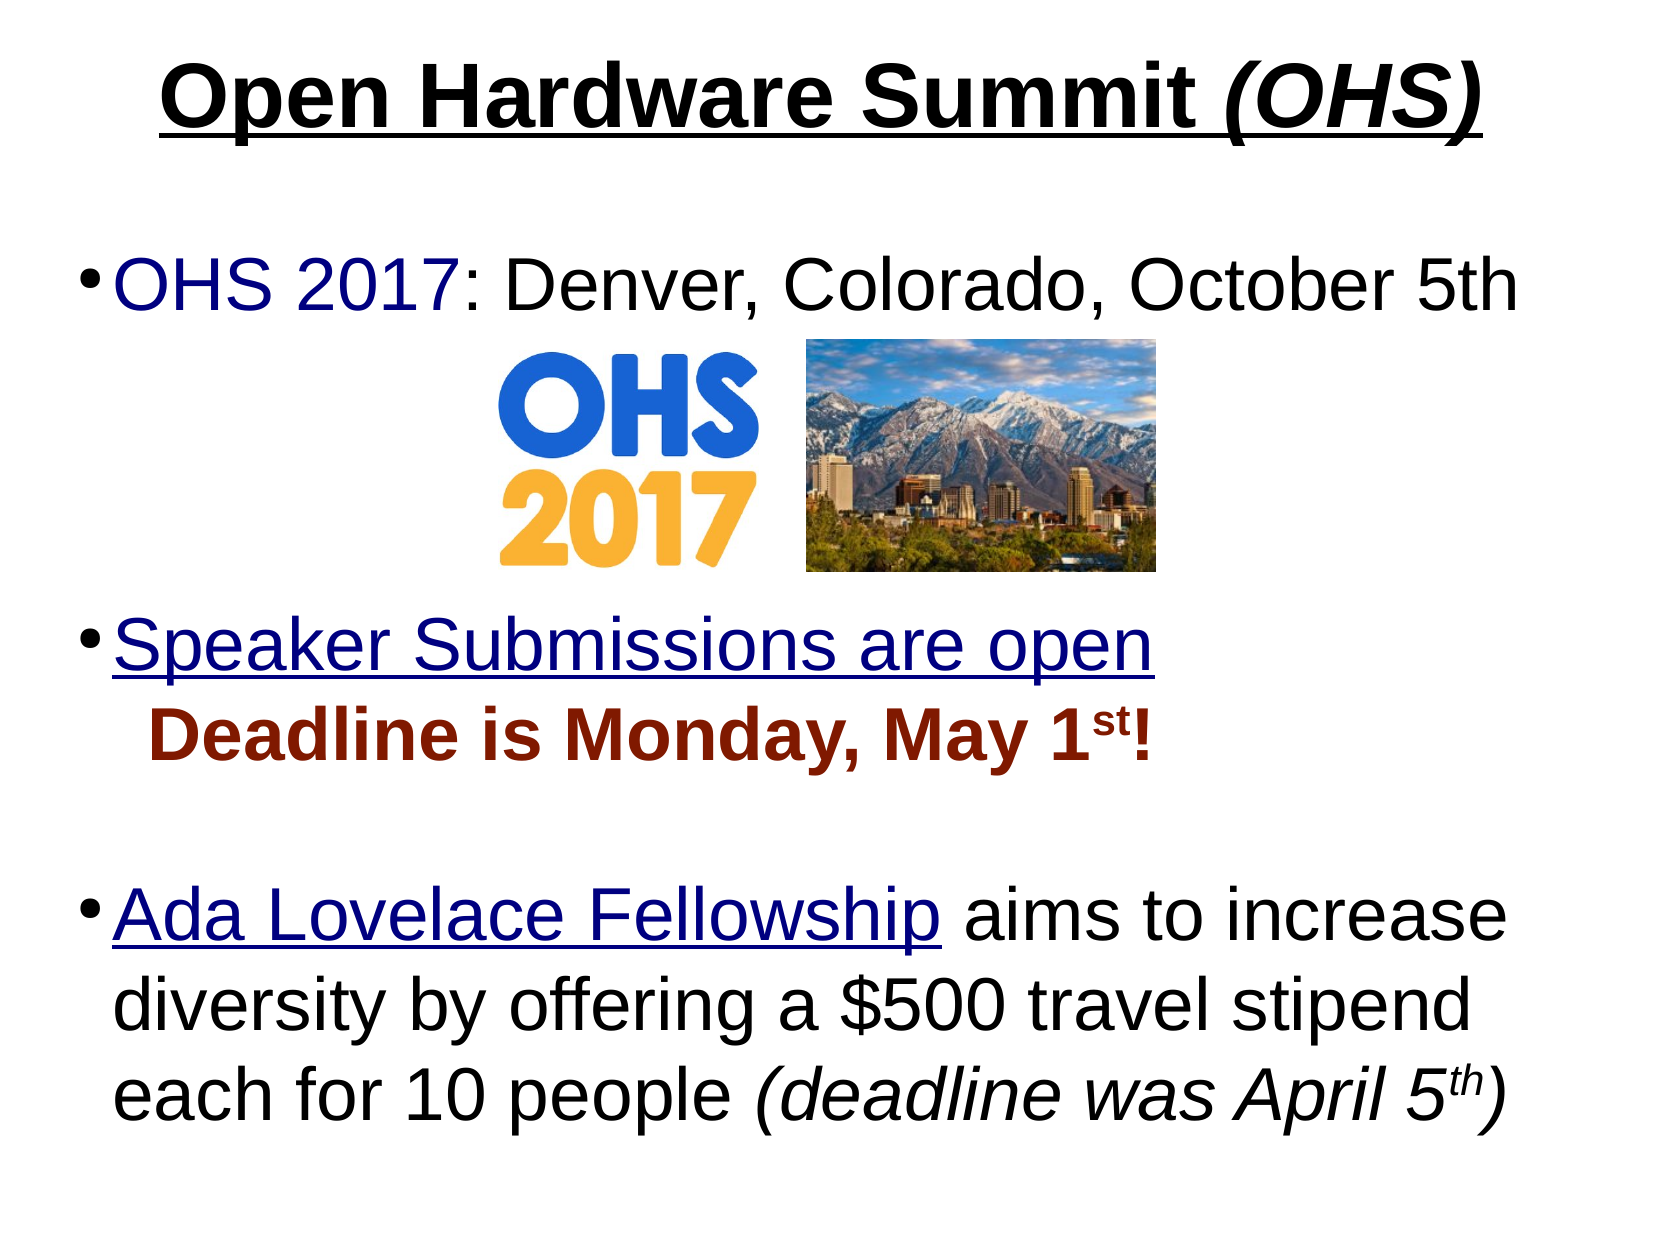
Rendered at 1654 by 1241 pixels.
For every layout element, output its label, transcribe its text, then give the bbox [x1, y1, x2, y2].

picture [498, 329, 759, 591]
picture [806, 339, 1156, 572]
text_box Open Hardware Summit (OHS) OHS 2017: Denver, Colorado, October 5th Speaker Submissions are open Deadline is Monday, May 1st! Ada Lovelace Fellowship aims to increase diversity by offering a $500 travel stipend each for 10 people (deadline was April 5th) [76, 223, 1565, 839]
